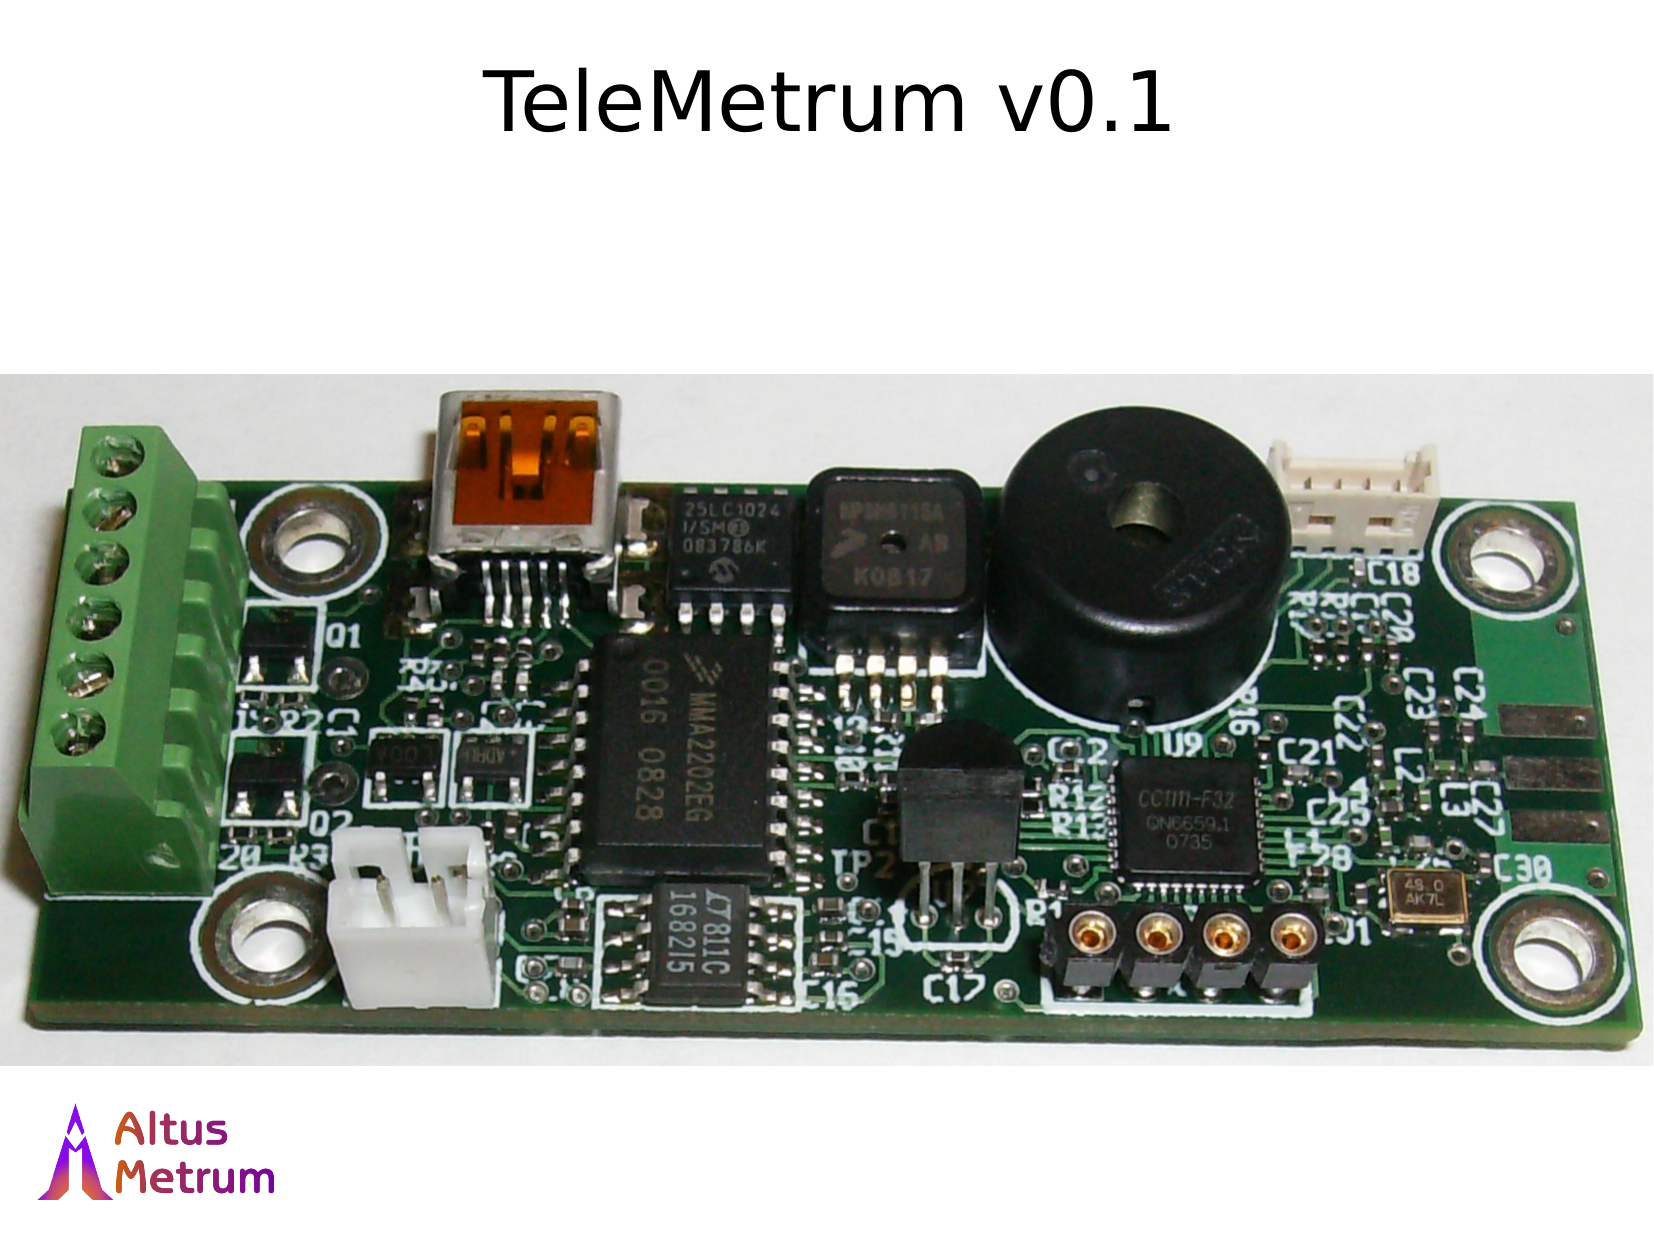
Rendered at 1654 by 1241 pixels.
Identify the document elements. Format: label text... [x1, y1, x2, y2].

picture [37, 1103, 274, 1200]
picture [0, 374, 1654, 1066]
title TeleMetrum v0.1 [86, 17, 1576, 188]
